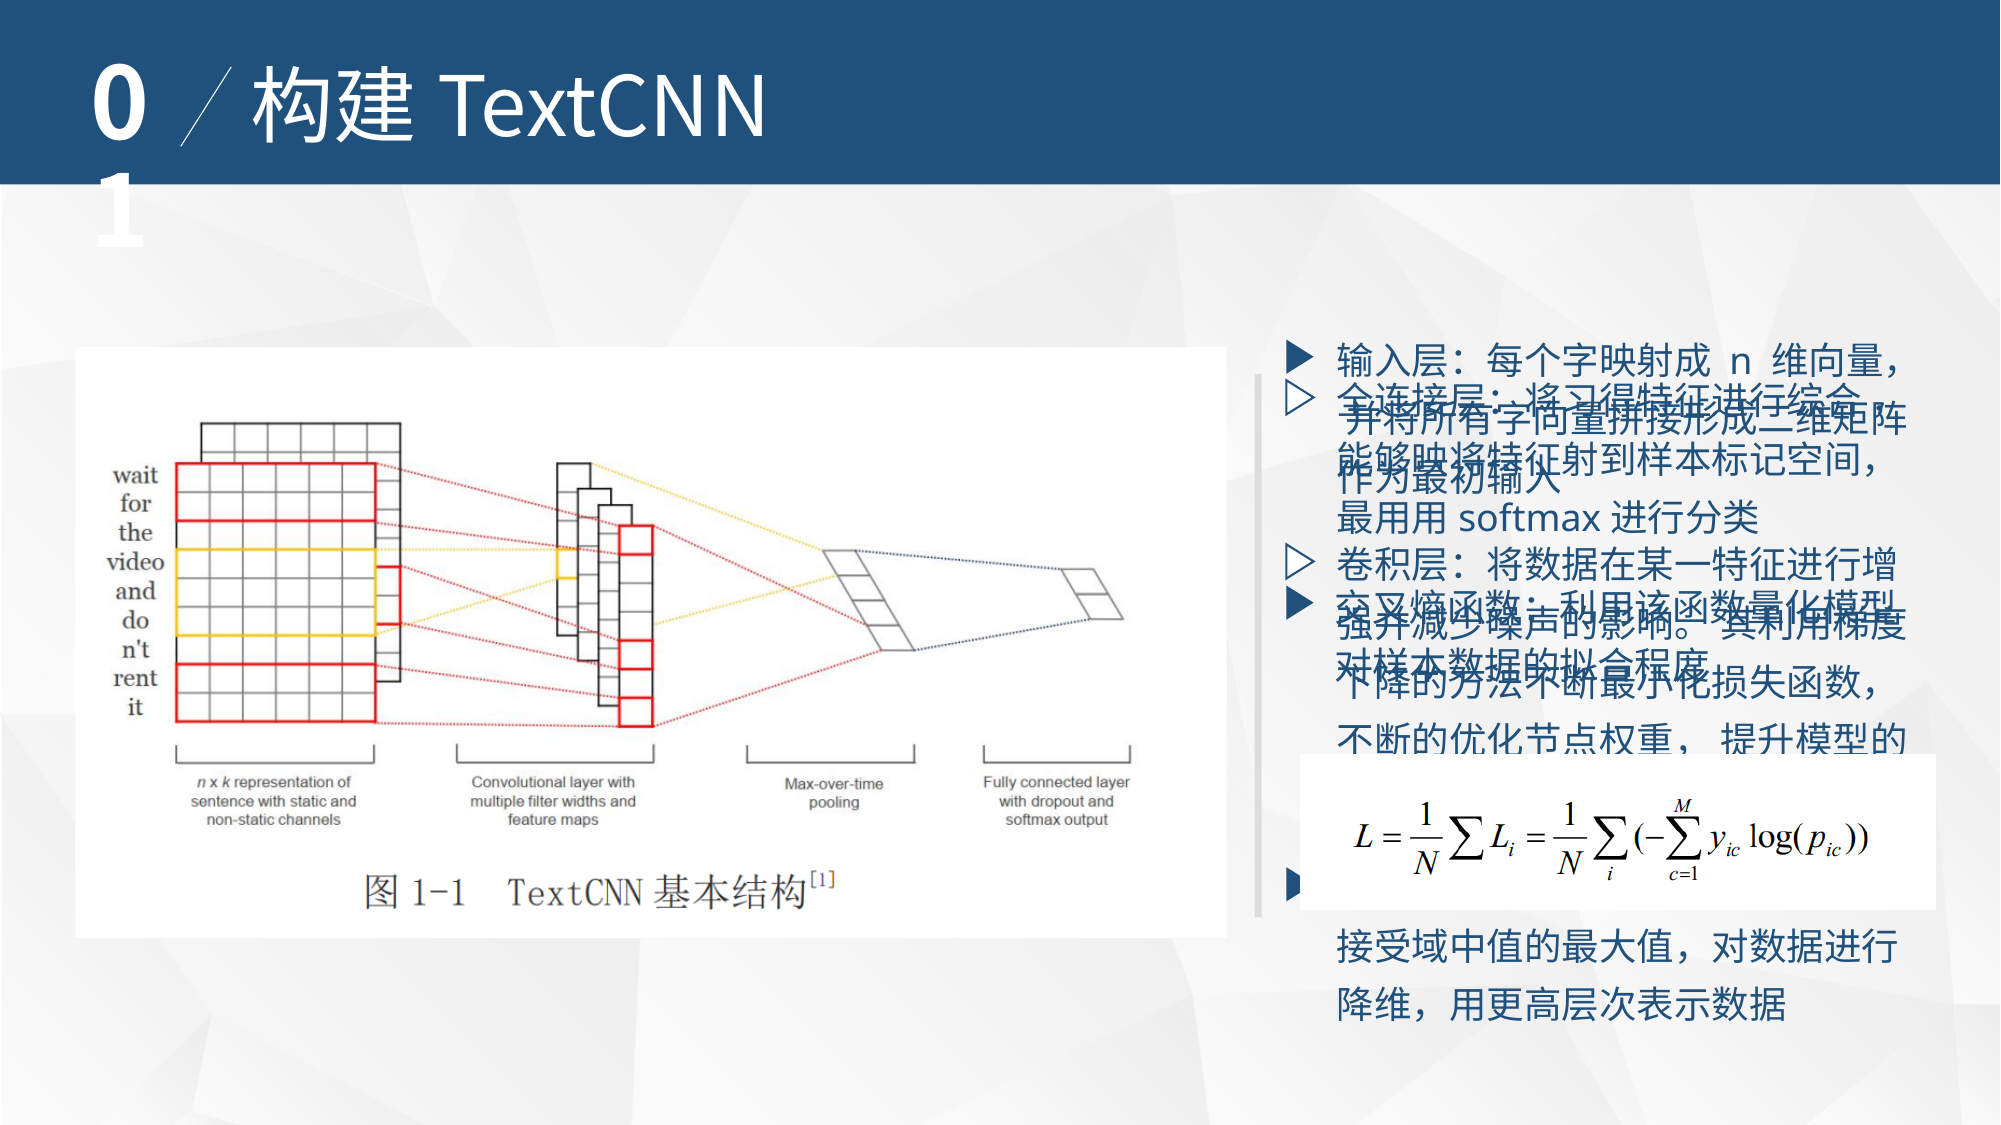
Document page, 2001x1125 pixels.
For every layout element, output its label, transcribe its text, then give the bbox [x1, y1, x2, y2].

text_box 交叉熵函数：利用该函数量化模型对样本数据的拟合程度 [1319, 563, 1923, 857]
text_box [1286, 867, 1300, 902]
picture [0, 0, 2001, 1125]
text_box [1286, 585, 1314, 620]
text_box [1286, 339, 1314, 374]
text_box [1286, 544, 1314, 579]
text_box [1286, 380, 1314, 415]
list 构建TextCNN [235, 57, 989, 139]
list 01 [75, 45, 218, 212]
text_box 池化层：采用最大池化手段取局部接受域中值的最大值，对数据进行降维，用更高层次表示数据 [1322, 910, 1925, 1125]
text_box 全连接层：将习得特征进行综合 ，能够映将特征射到样本标记空间，最用用softmax进行分类 [1322, 356, 1925, 592]
text_box 输入层：每个字映射成 n 维向量， 并将所有字向量拼接形成二维矩阵作为最初输入 [1322, 315, 1925, 356]
text_box [1254, 373, 1262, 918]
